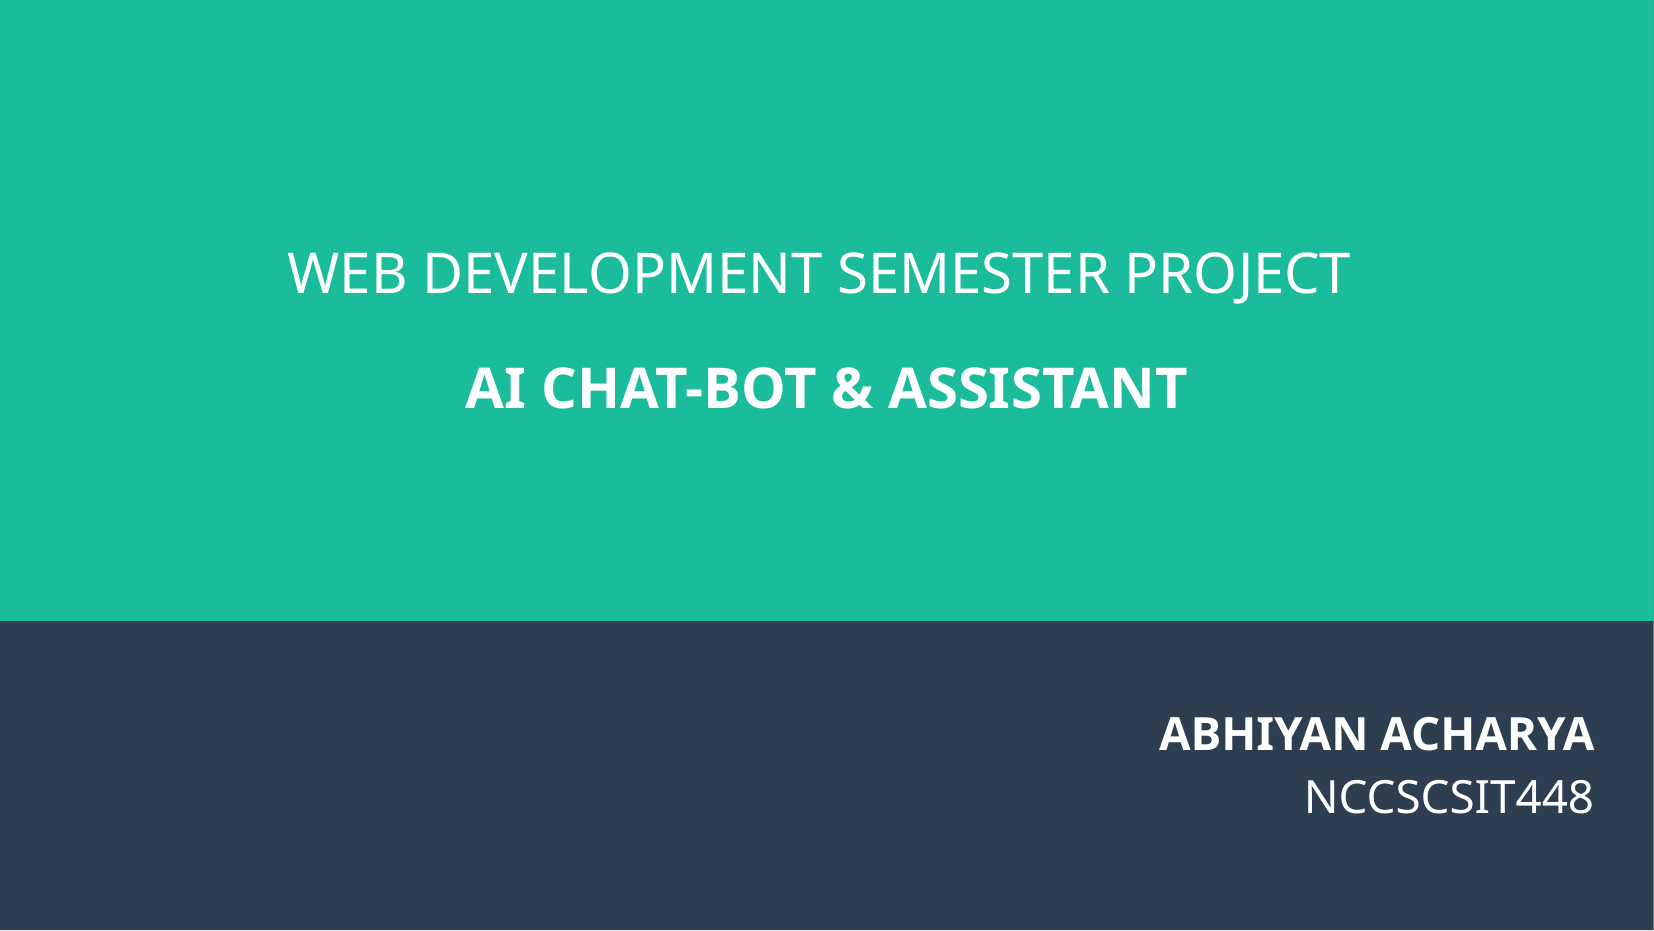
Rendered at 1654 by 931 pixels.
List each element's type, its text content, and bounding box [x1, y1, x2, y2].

title WEB DEVELOPMENT SEMESTER PROJECT AI CHAT-BOT & ASSISTANT [59, 37, 1595, 583]
subtitle ABHIYAN ACHARYA NCCSCSIT448 [59, 642, 1595, 886]
